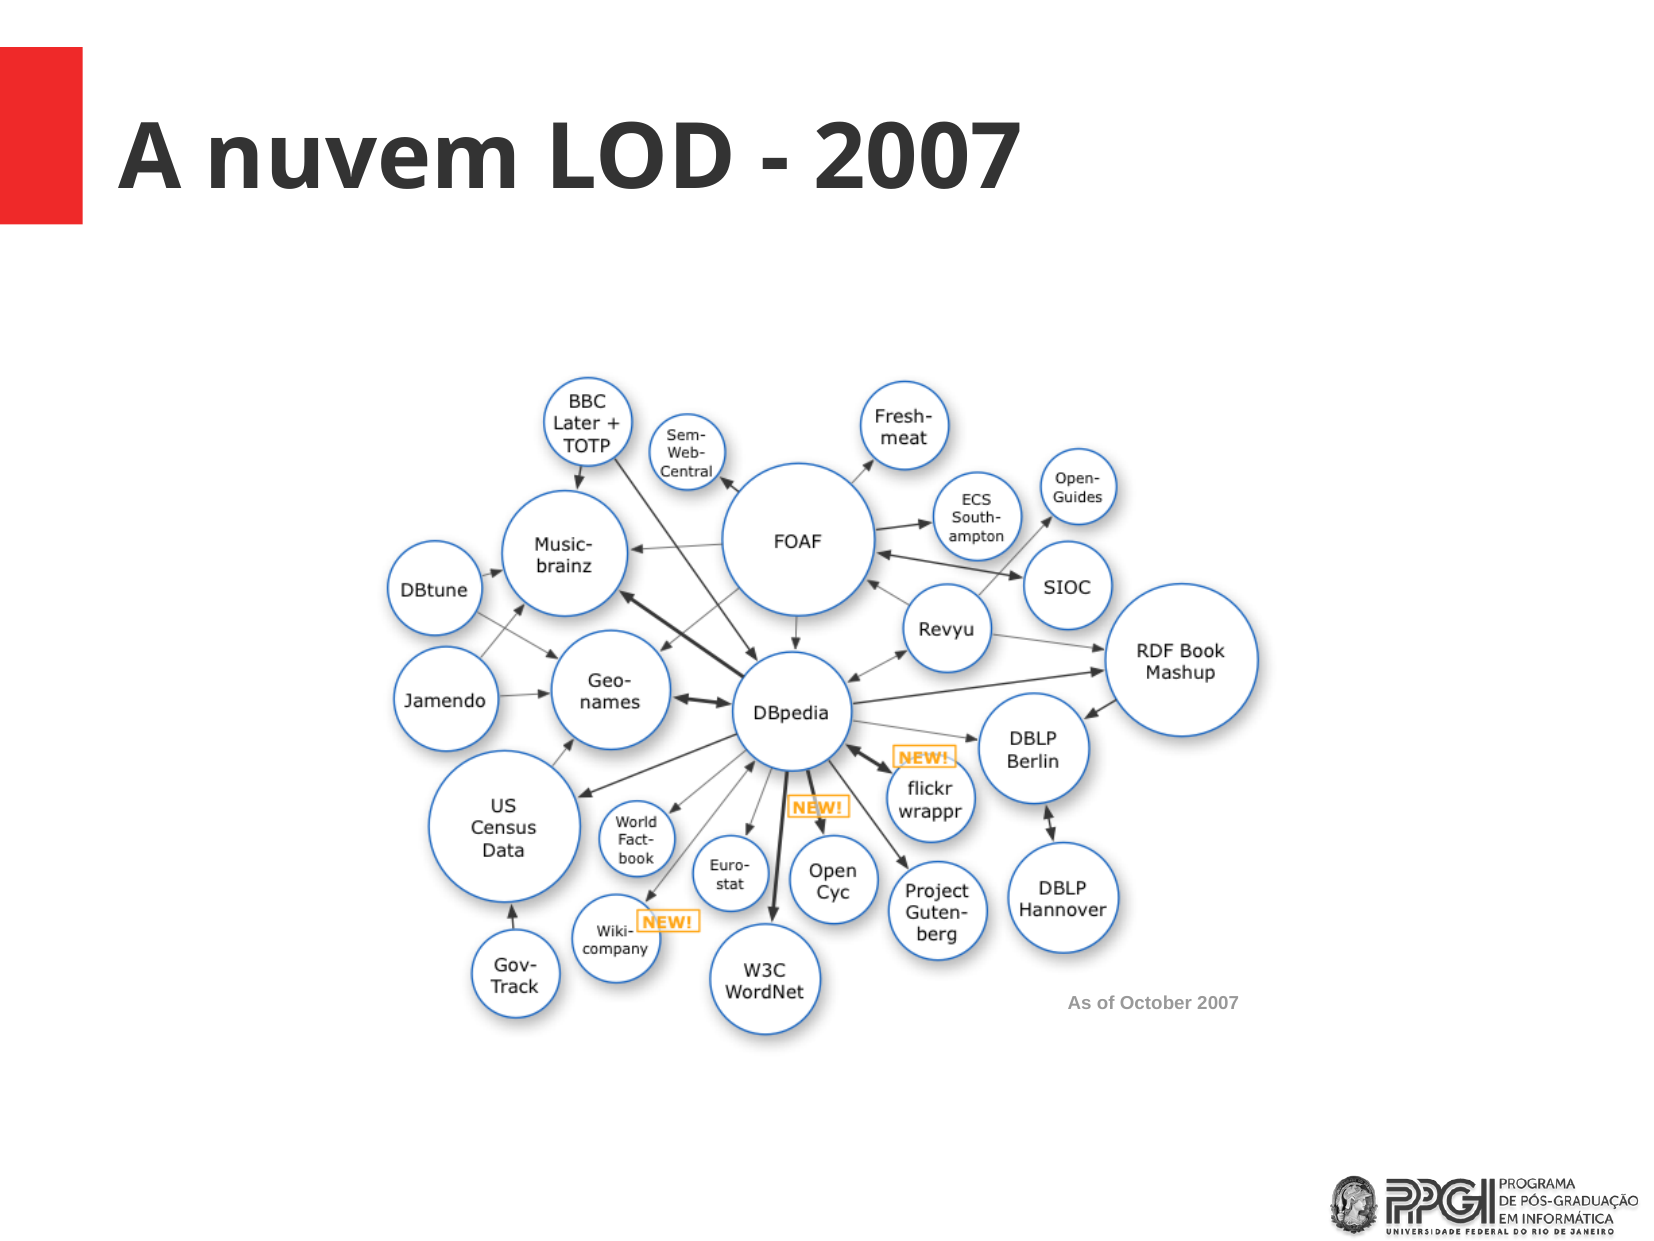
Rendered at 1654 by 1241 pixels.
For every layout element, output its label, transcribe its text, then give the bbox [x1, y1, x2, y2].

picture [360, 354, 1293, 1074]
text_box As of October 2007 [1052, 984, 1255, 1021]
title A nuvem LOD - 2007 [118, 49, 1571, 257]
